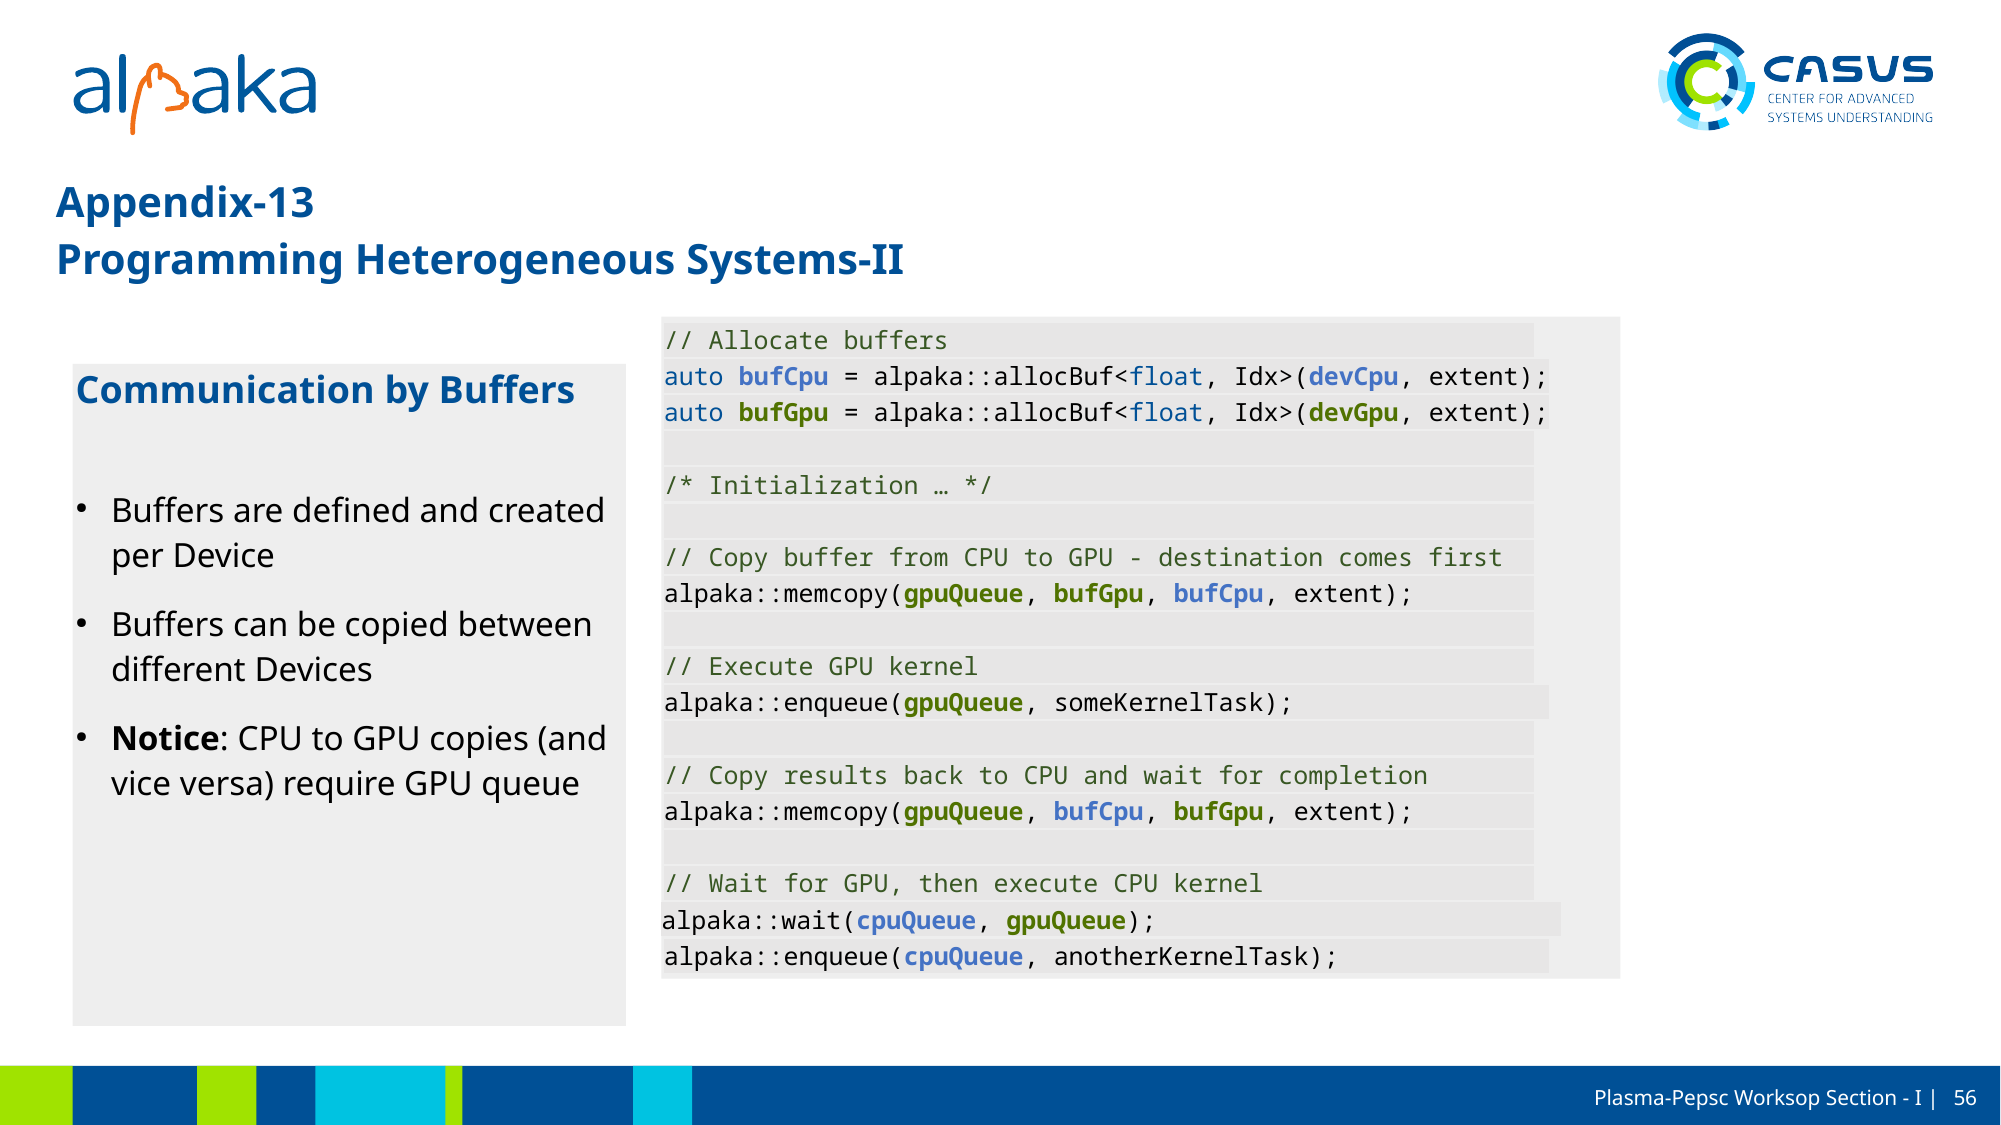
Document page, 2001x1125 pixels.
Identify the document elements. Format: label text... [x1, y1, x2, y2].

list // Allocate buffers auto bufCpu = alpaka::allocBuf<float, Idx>(devCpu, extent); auto bufGpu = alpaka::allocBuf<float, Idx>(devGpu, extent); /* Initialization … */ // Copy buffer from CPU to GPU - destination comes first alpaka::memcopy(gpuQueue, bufGpu, bufCpu, extent); // Execute GPU kernel alpaka::enqueue(gpuQueue, someKernelTask); // Copy results back to CPU and wait for completion alpaka::memcopy(gpuQueue, bufCpu, bufGpu, extent); // Wait for GPU, then execute CPU kernel alpaka::wait(cpuQueue, gpuQueue); alpaka::enqueue(cpuQueue, anotherKernelTask); [661, 316, 1621, 979]
picture [72, 53, 317, 136]
picture [1658, 33, 1933, 131]
list Communication by Buffers Buffers are defined and created per Device Buffers can be copied between different Devices Notice: CPU to GPU copies (and vice versa) require GPU queue [72, 363, 626, 1026]
title Appendix-13 Programming Heterogeneous Systems-II [55, 172, 1603, 287]
